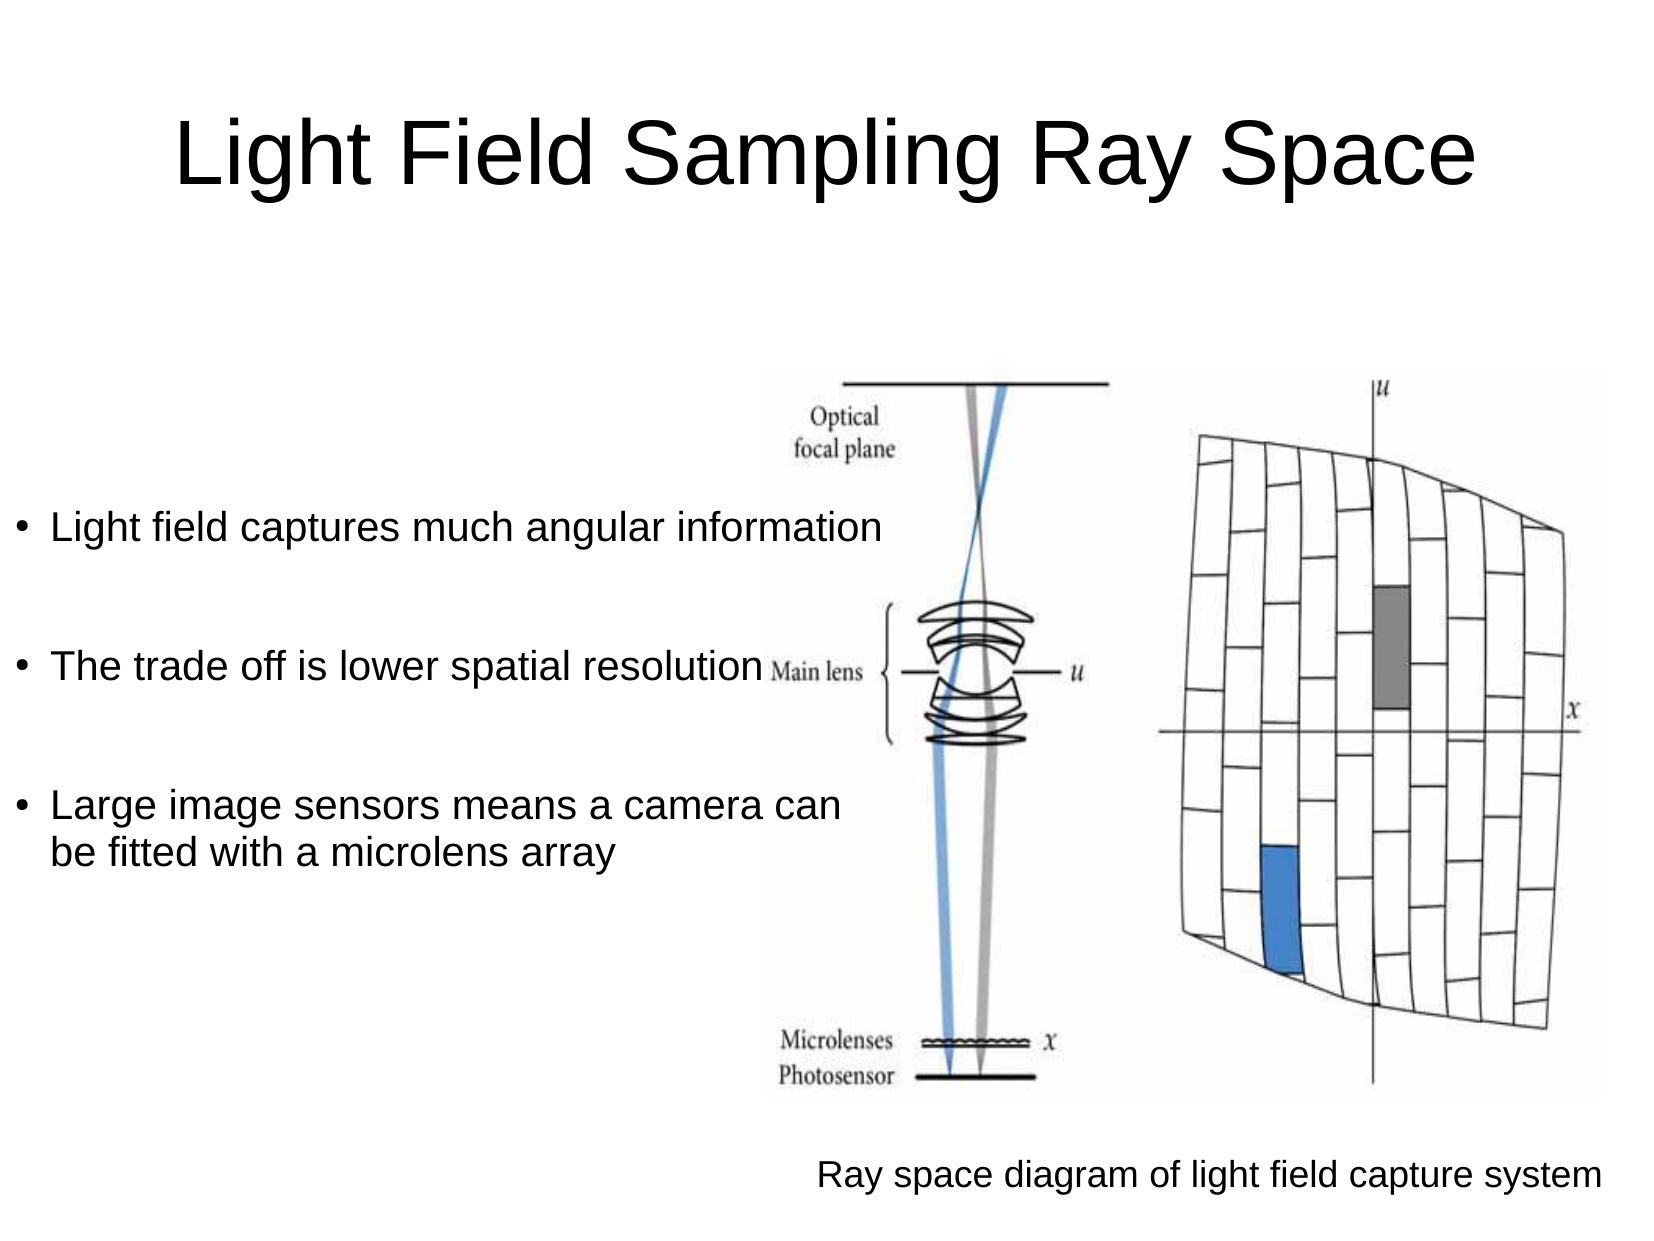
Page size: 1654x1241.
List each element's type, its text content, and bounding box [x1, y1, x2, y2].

picture [764, 366, 1607, 1099]
text_box Ray space diagram of light field capture system [801, 1145, 1619, 1203]
title Light Field Sampling Ray Space [82, 49, 1571, 257]
text_box Light field captures much angular information The trade off is lower spatial resolution Large image sensors means a camera can be fitted with a microlens array [0, 496, 899, 888]
